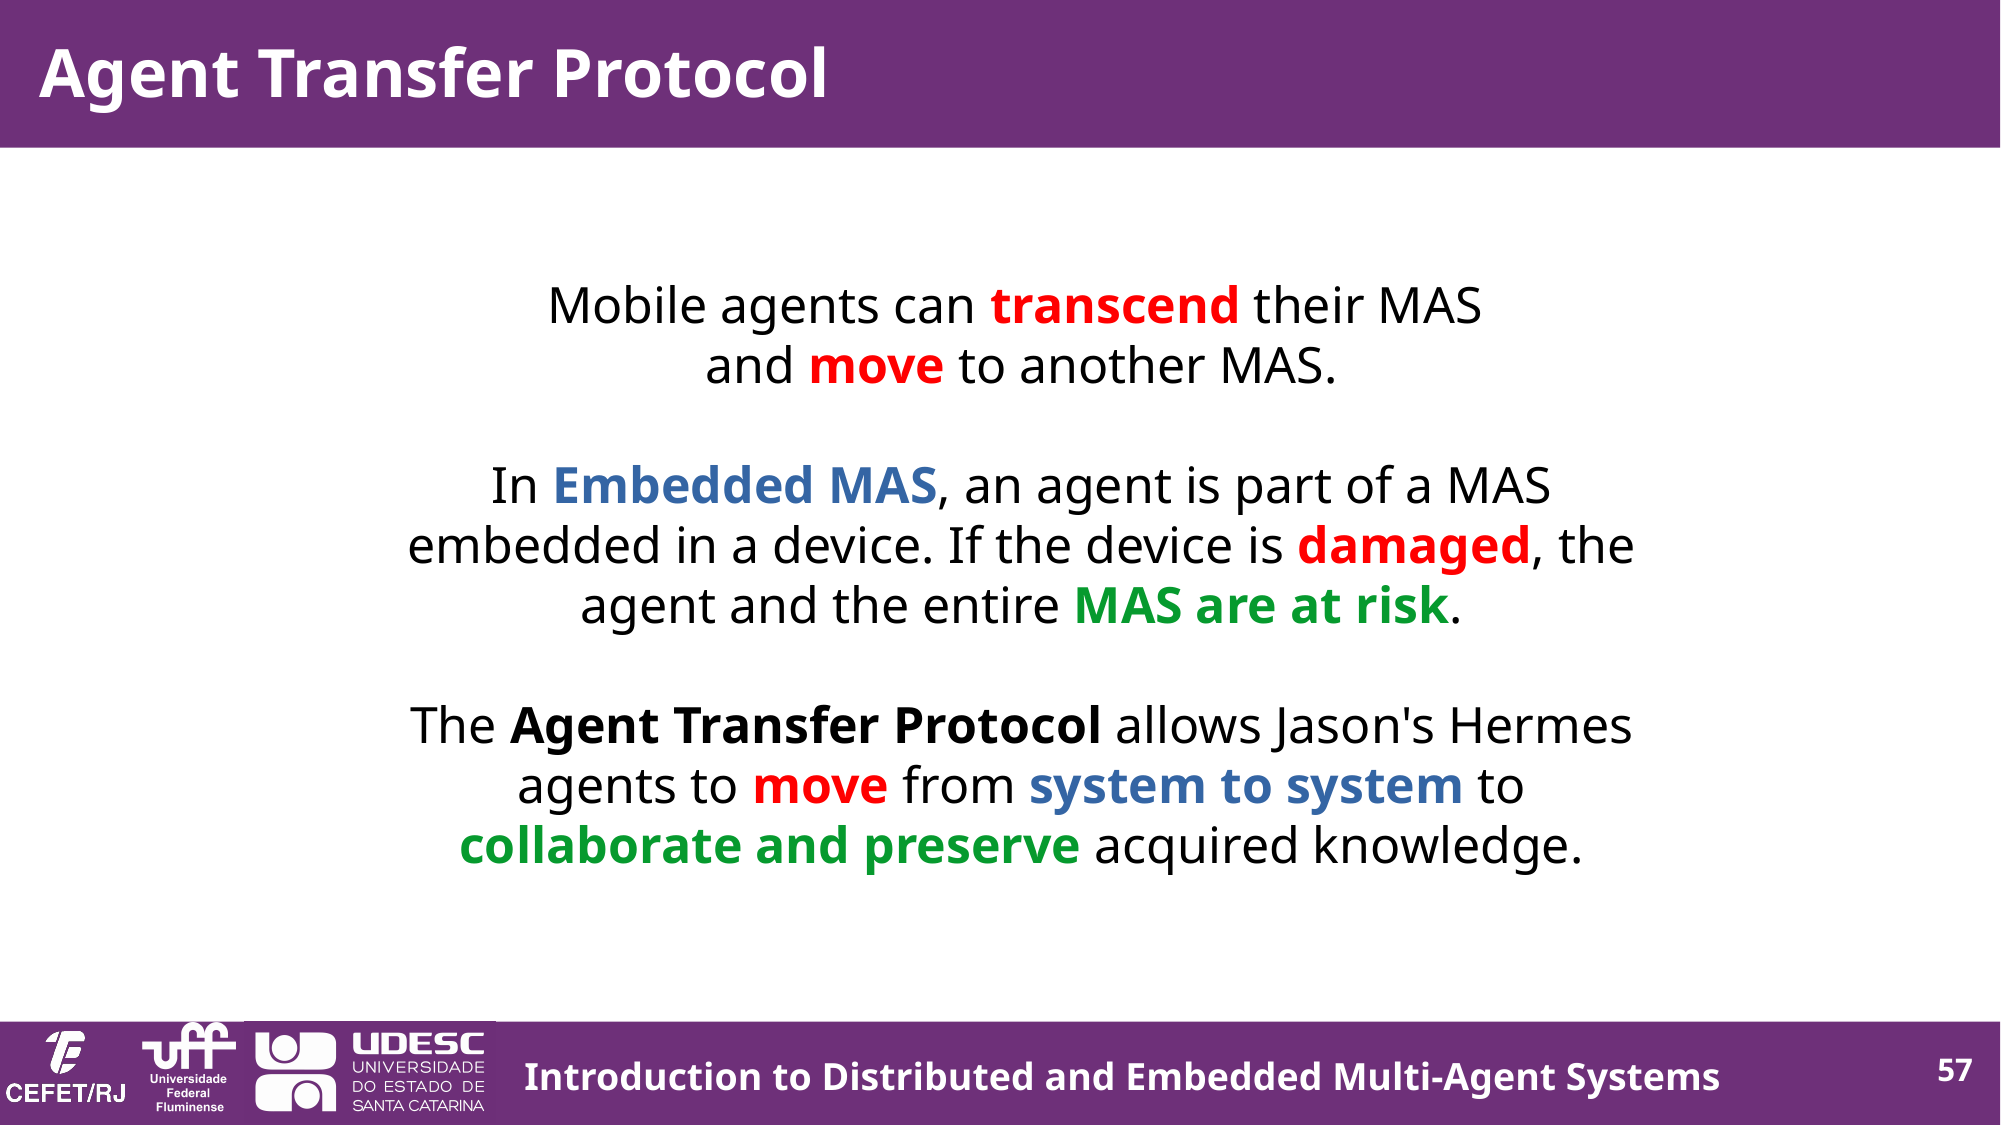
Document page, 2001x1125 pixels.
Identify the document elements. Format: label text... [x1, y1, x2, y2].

text_box Agent Transfer Protocol [25, 23, 1999, 119]
picture [244, 1021, 496, 1123]
picture [141, 1021, 237, 1117]
text_box Mobile agents can transcend their MAS and move to another MAS. In Embedded MAS, an agent is part of a MAS embedded in a device. If the device is damaged, the agent and the entire MAS are at risk. The Agent Transfer Protocol allows Jason's Hermes agents to move from system to system to collaborate and preserve acquired knowledge. [377, 265, 1666, 881]
picture [6, 1009, 125, 1125]
